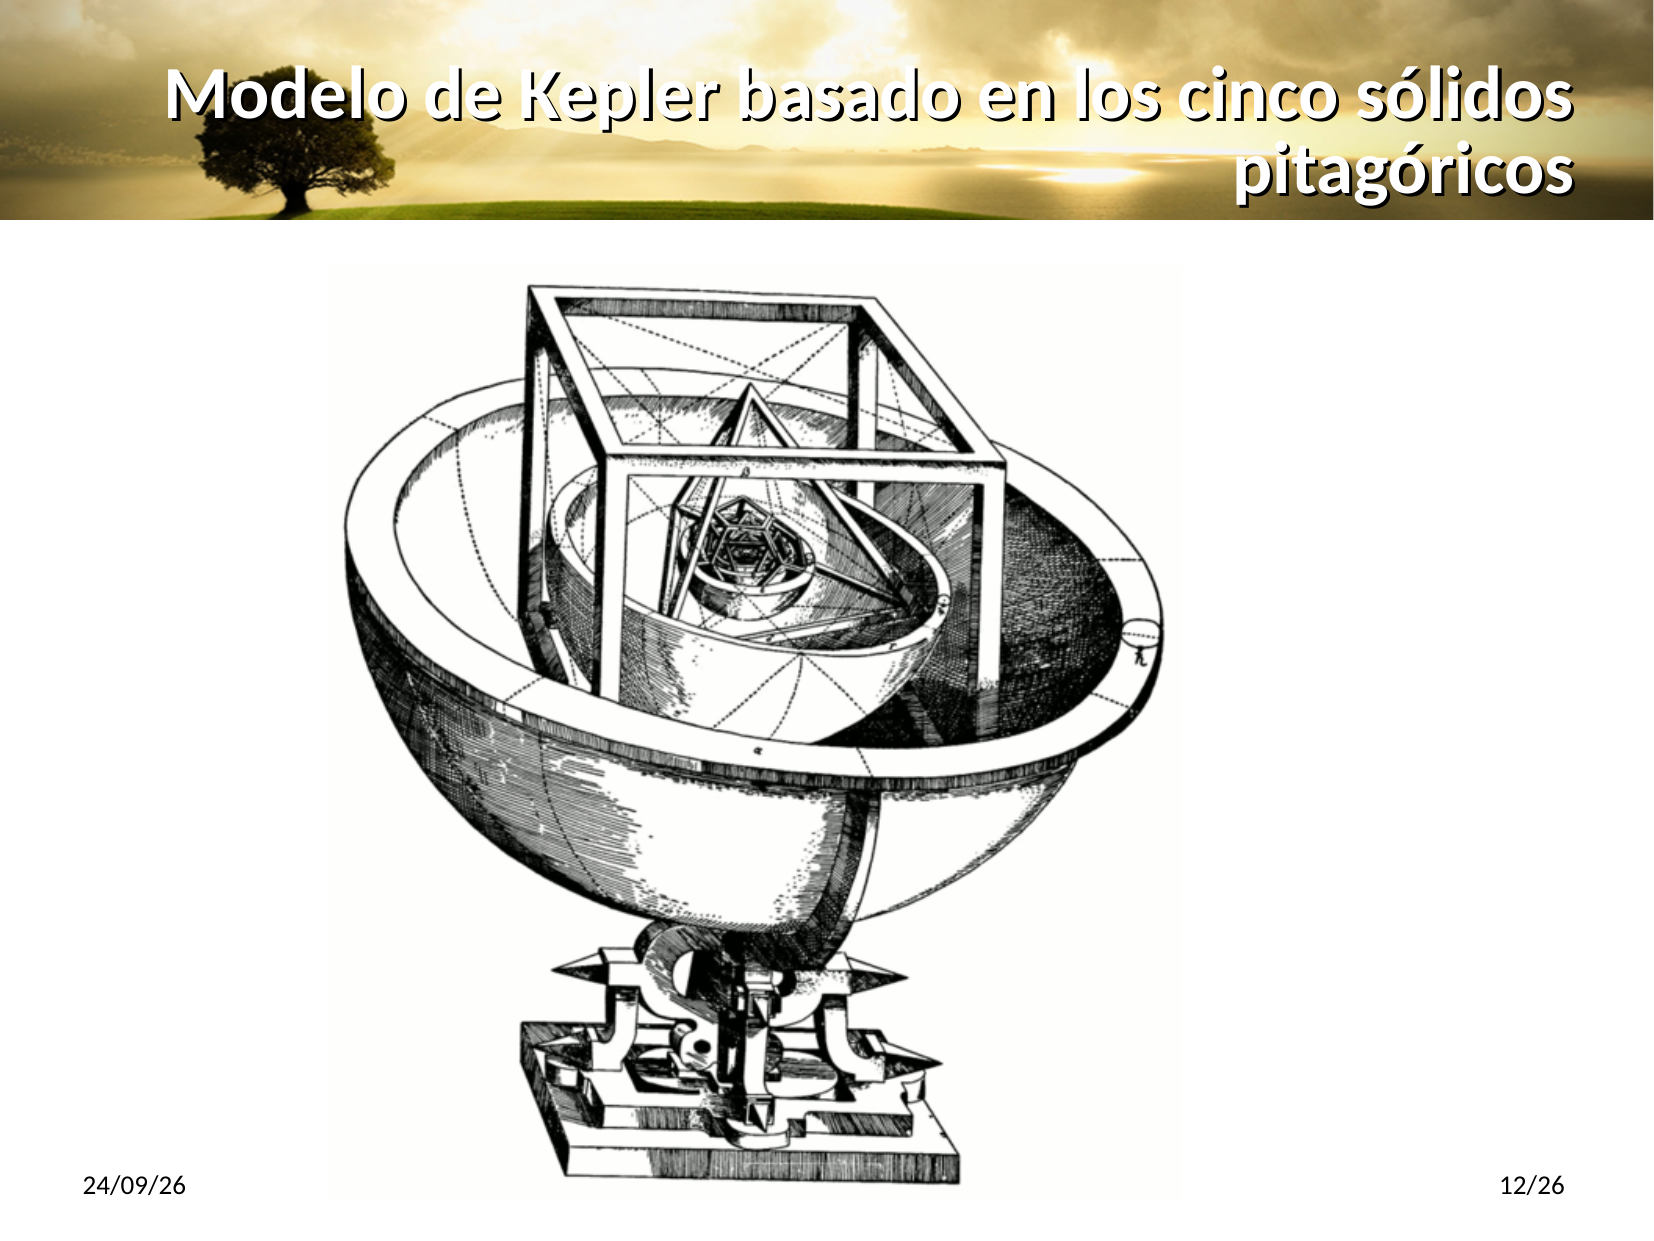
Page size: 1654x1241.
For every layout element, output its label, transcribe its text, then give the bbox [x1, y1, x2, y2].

picture [329, 265, 1182, 1202]
title Modelo de Kepler basado en los cinco sólidos pitagóricos [86, 45, 1576, 230]
picture [0, 0, 1654, 220]
